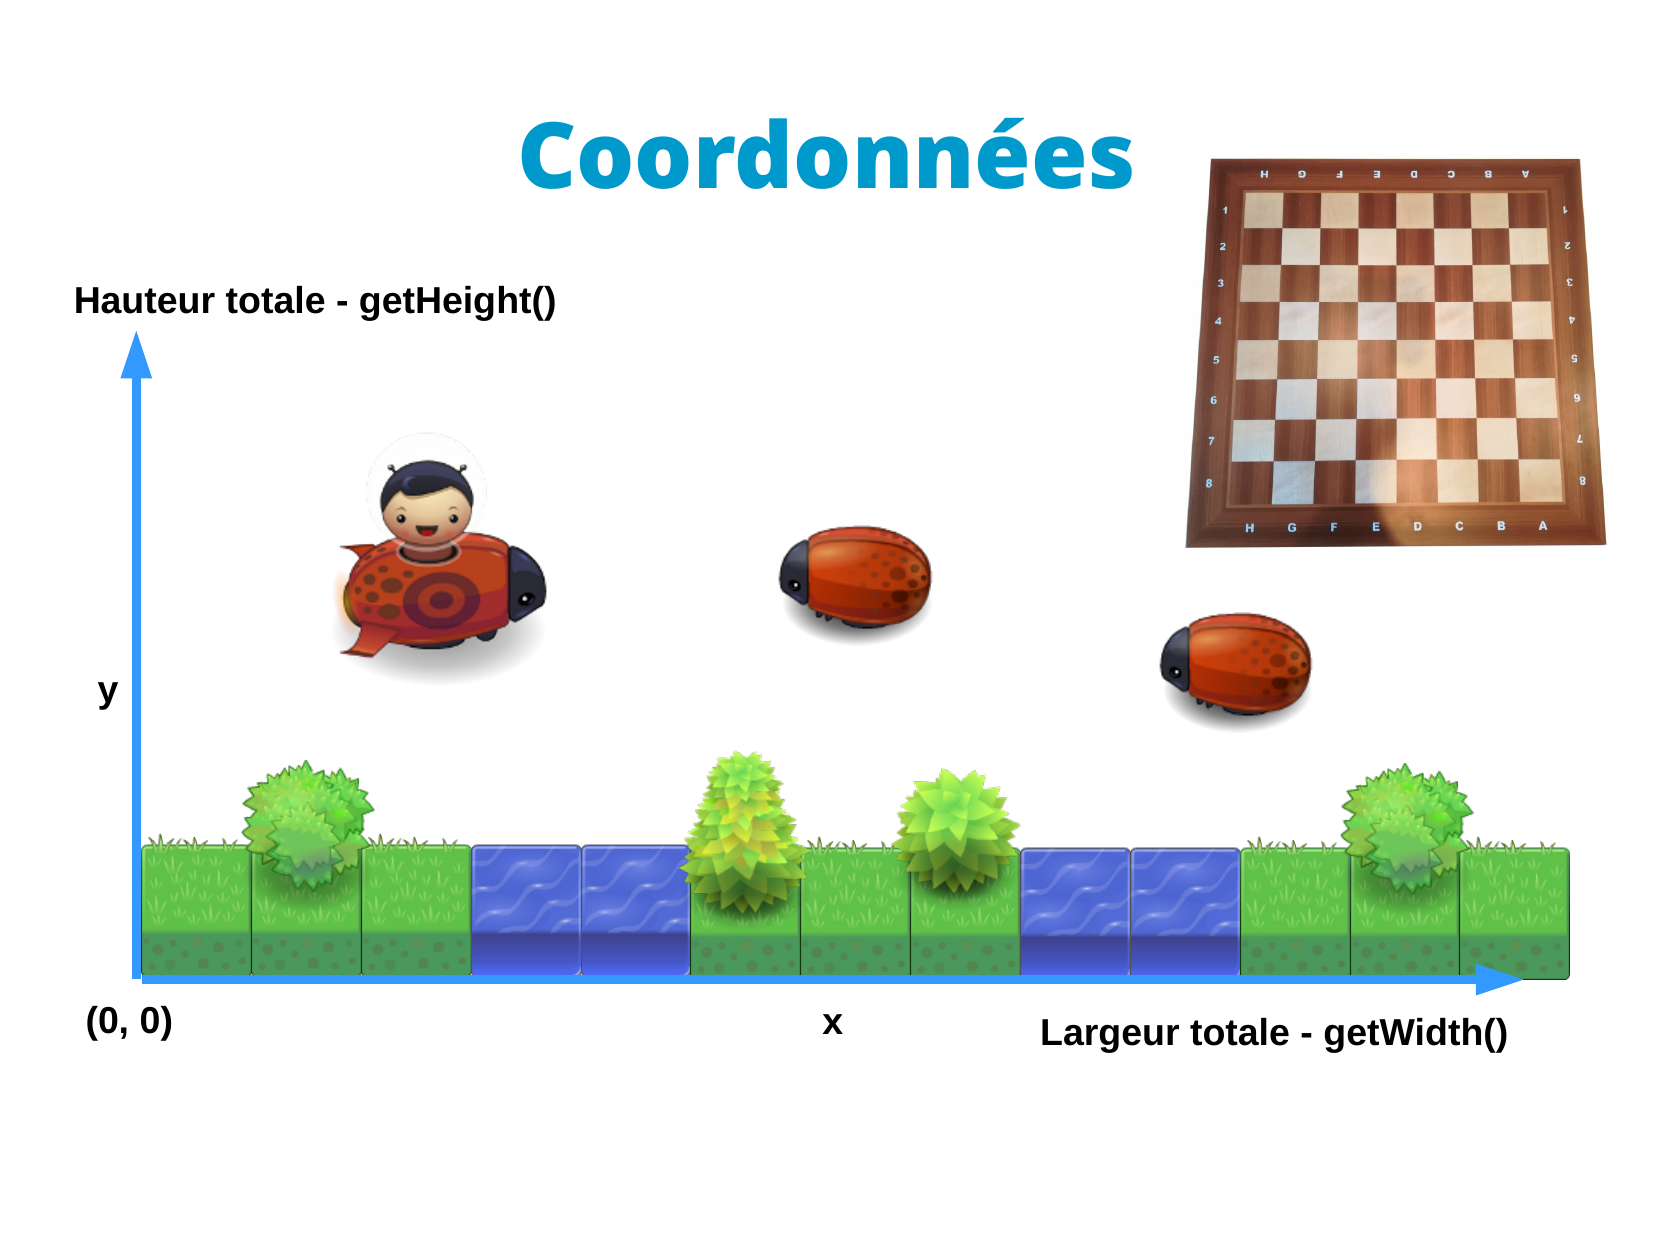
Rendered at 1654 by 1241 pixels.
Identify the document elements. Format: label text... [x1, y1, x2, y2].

picture [1169, 119, 1629, 579]
picture [320, 413, 556, 687]
picture [1157, 594, 1314, 733]
text_box Largeur totale - getWidth() [885, 1003, 1524, 1103]
text_box y [82, 661, 130, 745]
text_box (0, 0) [70, 992, 189, 1052]
title Coordonnées [82, 49, 1571, 257]
text_box Hauteur totale - getHeight() [59, 271, 922, 331]
picture [776, 507, 934, 646]
picture [141, 750, 1570, 980]
